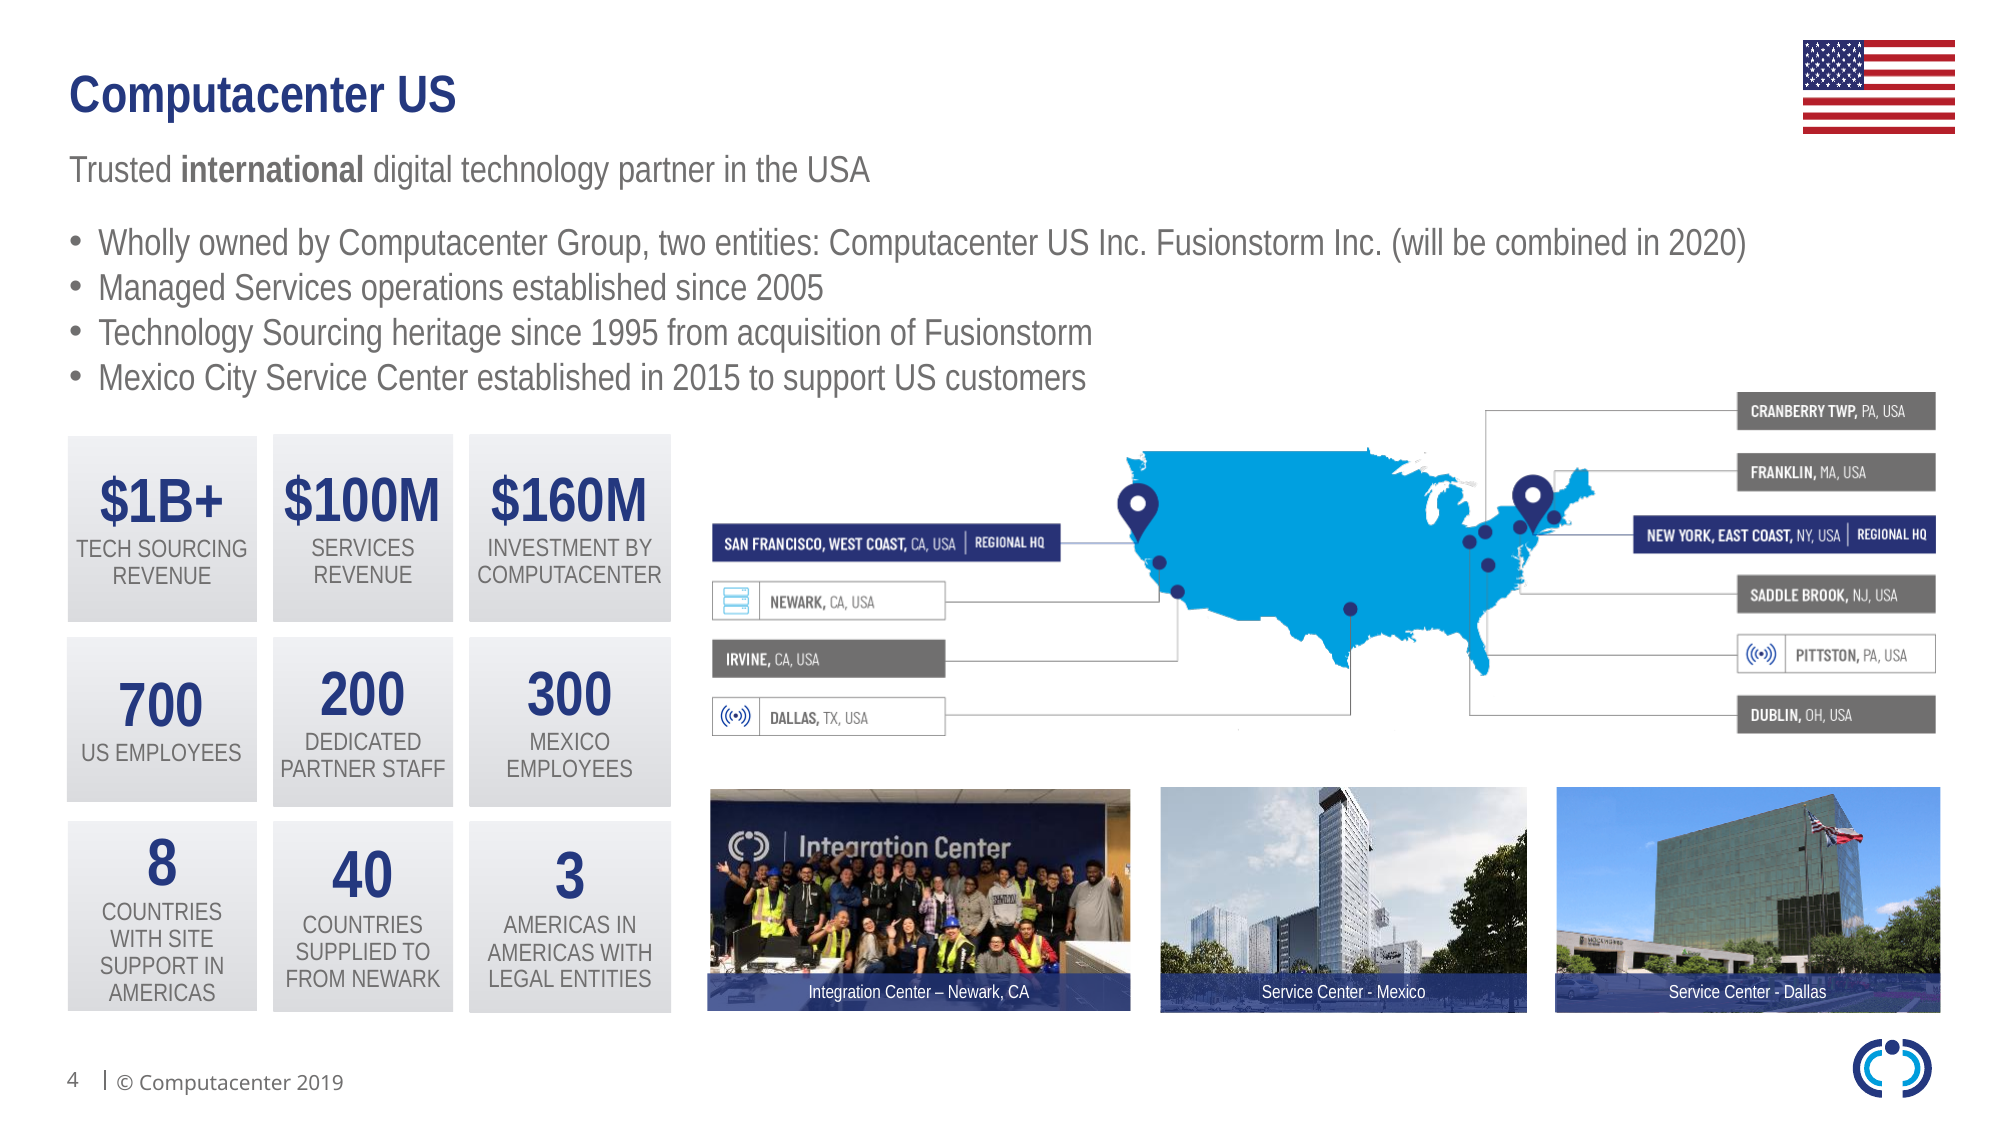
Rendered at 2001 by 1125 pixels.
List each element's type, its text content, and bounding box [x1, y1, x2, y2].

text_box Wholly owned by Computacenter Group, two entities: Computacenter US Inc. Fusionstorm Inc. (will be combined in 2020) Managed Services operations established since 2005 Technology Sourcing heritage since 1995 from acquisition of Fusionstorm Mexico City Service Center established in 2015 to support US customers [54, 210, 1955, 405]
picture [710, 789, 1131, 1011]
subtitle Trusted international digital technology partner in the USA [54, 142, 1589, 210]
text_box 4 [66, 1059, 103, 1096]
text_box 300 mexico employees [470, 638, 670, 806]
text_box 8 COUNTRIES WITH SITE SUPPORT IN AMERICAS [68, 822, 257, 1011]
text_box 3 AMERICAS IN AMERICAS WITH LEGAL ENTITIES [470, 822, 671, 1012]
picture [1160, 787, 1527, 1013]
text_box Service Center - Mexico [1161, 973, 1527, 1012]
text_box 40 COUNTRIES SUPPLIED TO FROM NEWARK [273, 822, 453, 1011]
picture [1556, 787, 1941, 1013]
text_box $100M SERVICES REVENUE [273, 435, 453, 621]
text_box Service Center - Dallas [1555, 973, 1940, 1012]
text_box $1B+ TECH SOURCING REVENUE [68, 436, 257, 621]
picture [707, 392, 1941, 741]
text_box 200 dedicated partner staff [273, 638, 453, 806]
text_box © Computacenter 2019 [116, 1061, 908, 1097]
text_box $160M INVESTMENT BY COMPUTACENTER [470, 435, 670, 621]
title Computacenter US [55, 59, 671, 132]
text_box Integration Center – Newark, CA [707, 973, 1130, 1011]
picture [1803, 40, 1955, 134]
text_box 700 US EMPLOYEES [67, 638, 257, 802]
